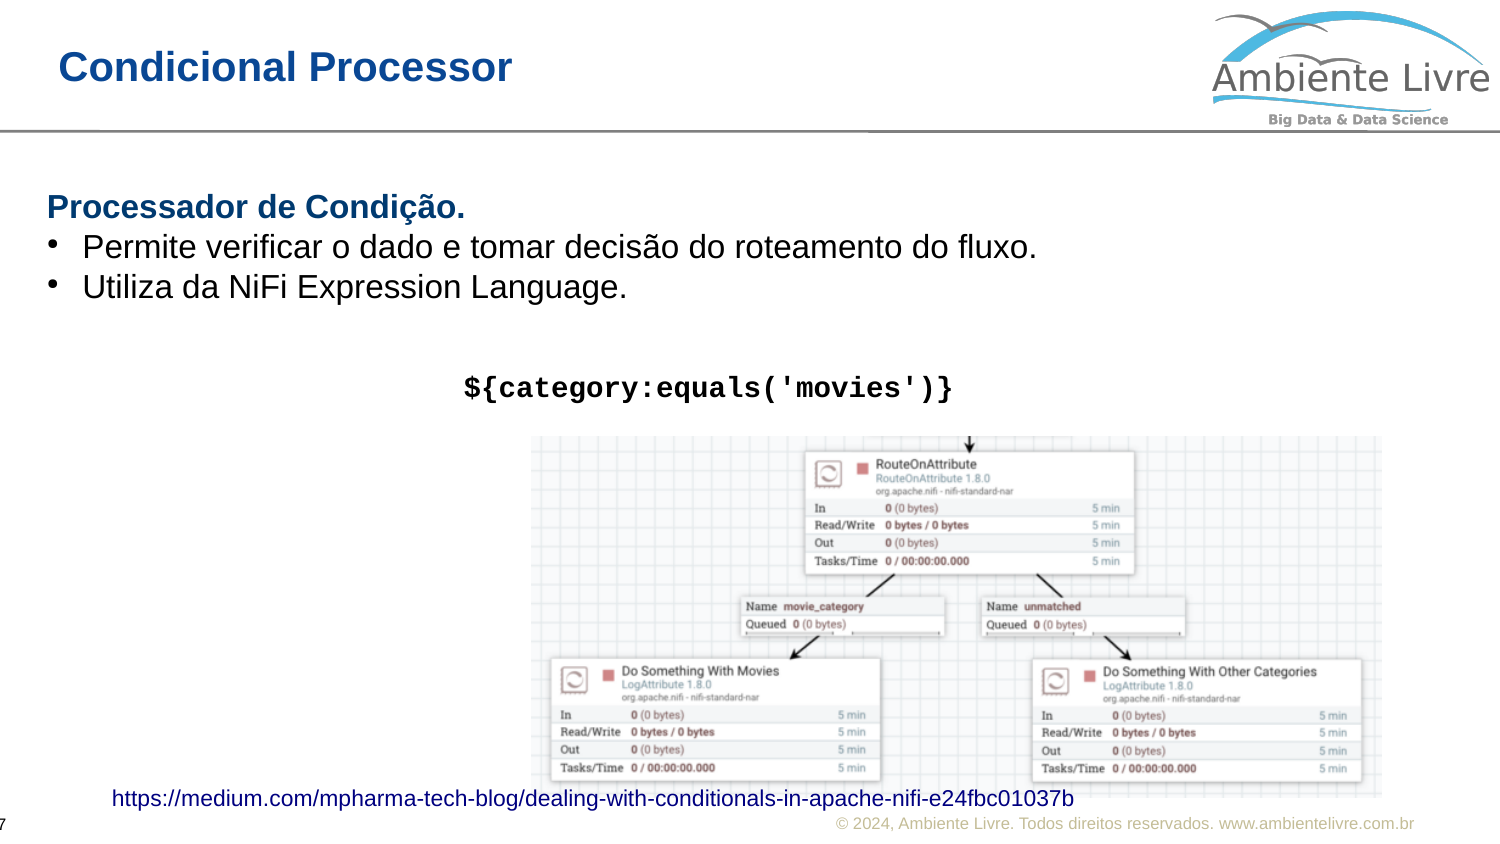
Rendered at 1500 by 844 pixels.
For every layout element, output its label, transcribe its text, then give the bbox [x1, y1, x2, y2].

picture [187, 406, 1382, 798]
text_box Processador de Condição. Permite verificar o dado e tomar decisão do roteamento do fluxo. Utiliza da NiFi Expression Language. [32, 178, 1406, 313]
text_box ${category:equals('movies')} [448, 366, 1030, 417]
picture [1212, 11, 1489, 127]
text_box https://medium.com/mpharma-tech-blog/dealing-with-conditionals-in-apache-nifi-e24fbc01037b [97, 777, 1123, 844]
title Condicional Processor [43, 8, 1127, 129]
